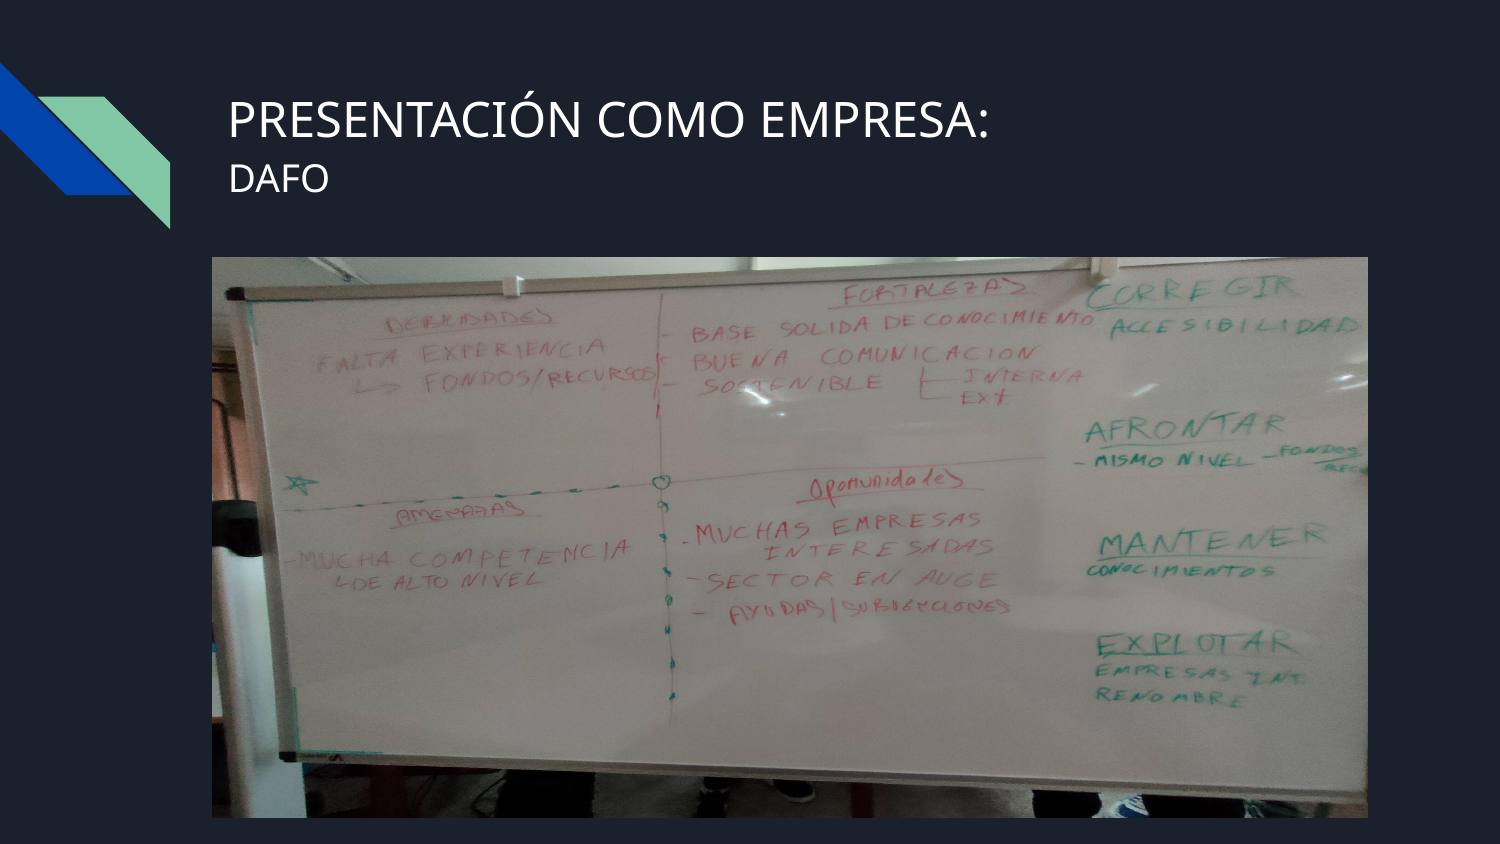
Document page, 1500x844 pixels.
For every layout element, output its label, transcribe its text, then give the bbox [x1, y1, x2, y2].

picture [212, 257, 1368, 818]
title PRESENTACIÓN COMO EMPRESA: DAFO [212, 69, 1368, 220]
